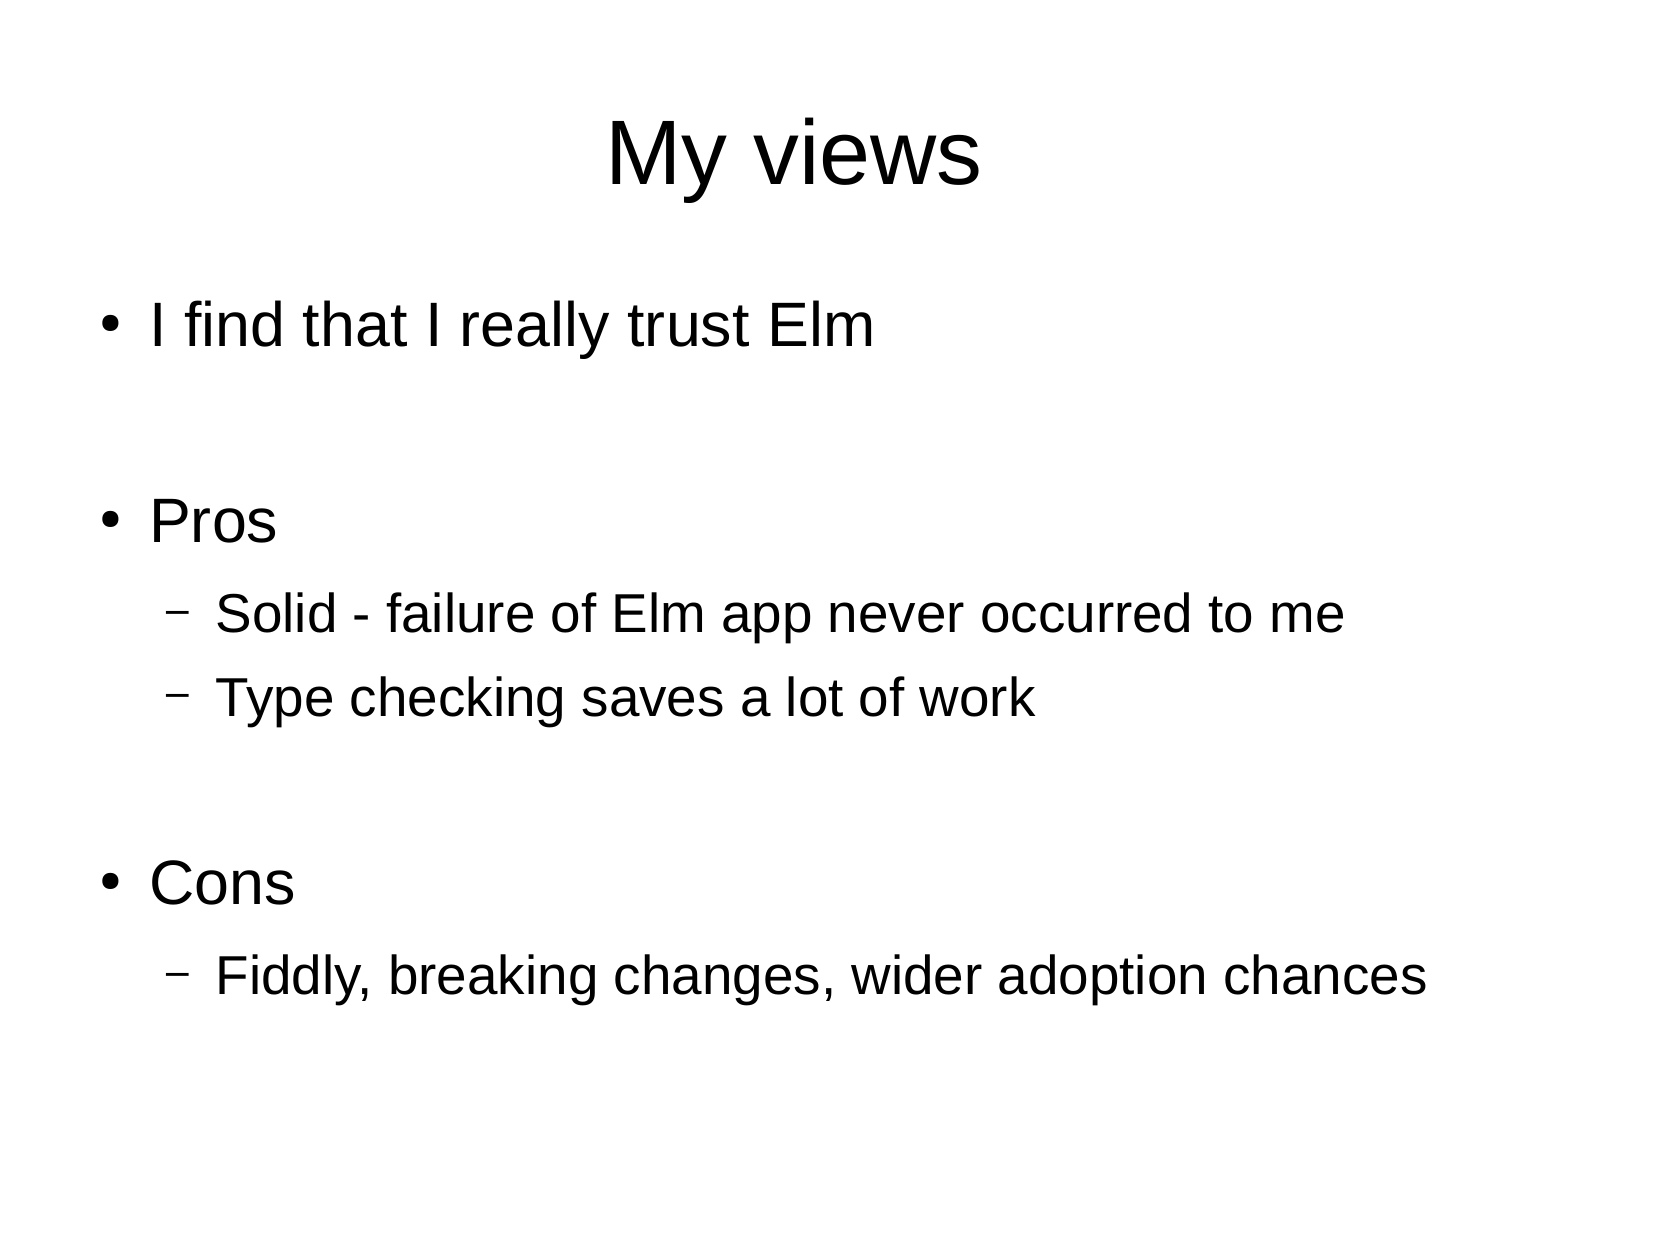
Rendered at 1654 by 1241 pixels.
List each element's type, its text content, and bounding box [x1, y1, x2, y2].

list I find that I really trust Elm Pros Solid - failure of Elm app never occurred to me Type checking saves a lot of work Cons Fiddly, breaking changes, wider adoption chances [82, 290, 1571, 1010]
title My views [82, 49, 1571, 257]
